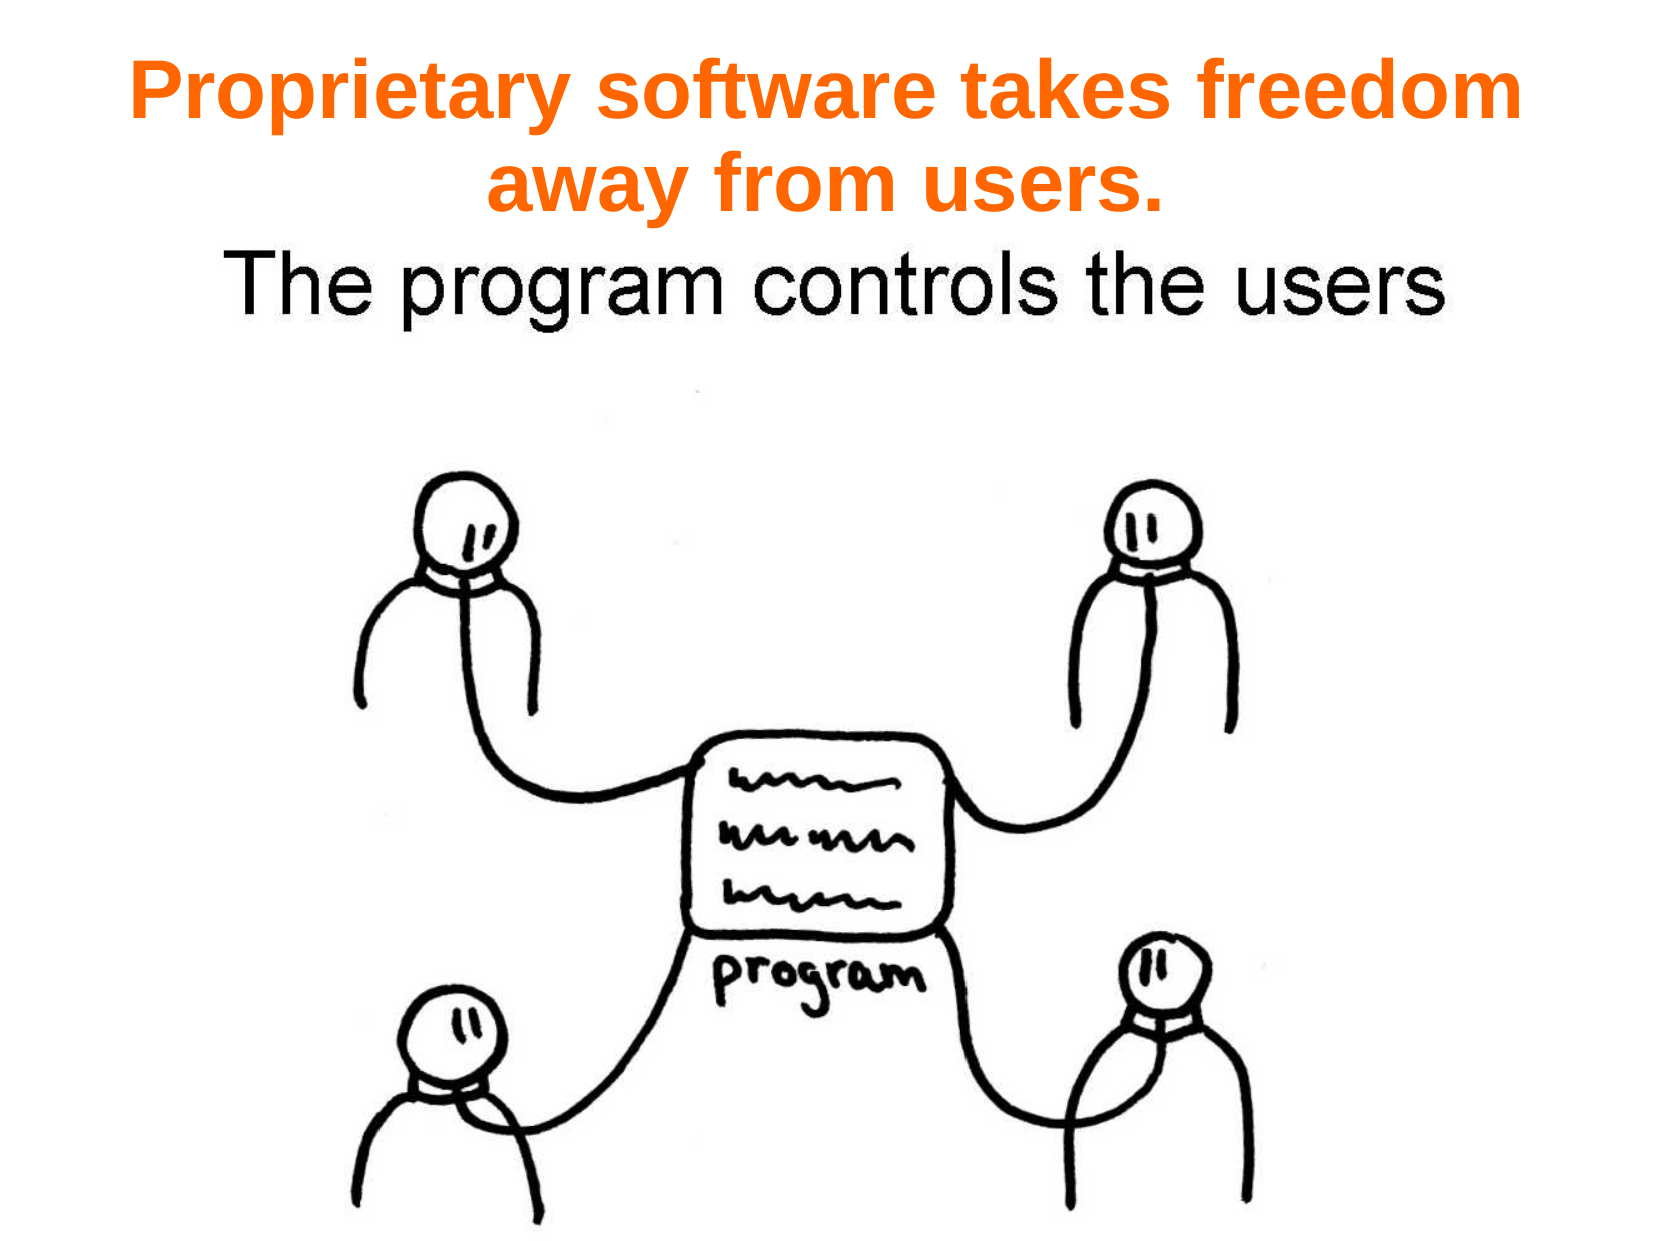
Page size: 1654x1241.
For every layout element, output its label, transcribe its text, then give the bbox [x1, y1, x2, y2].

title Proprietary software takes freedom away from users. [82, 12, 1571, 261]
picture [214, 261, 1456, 1241]
